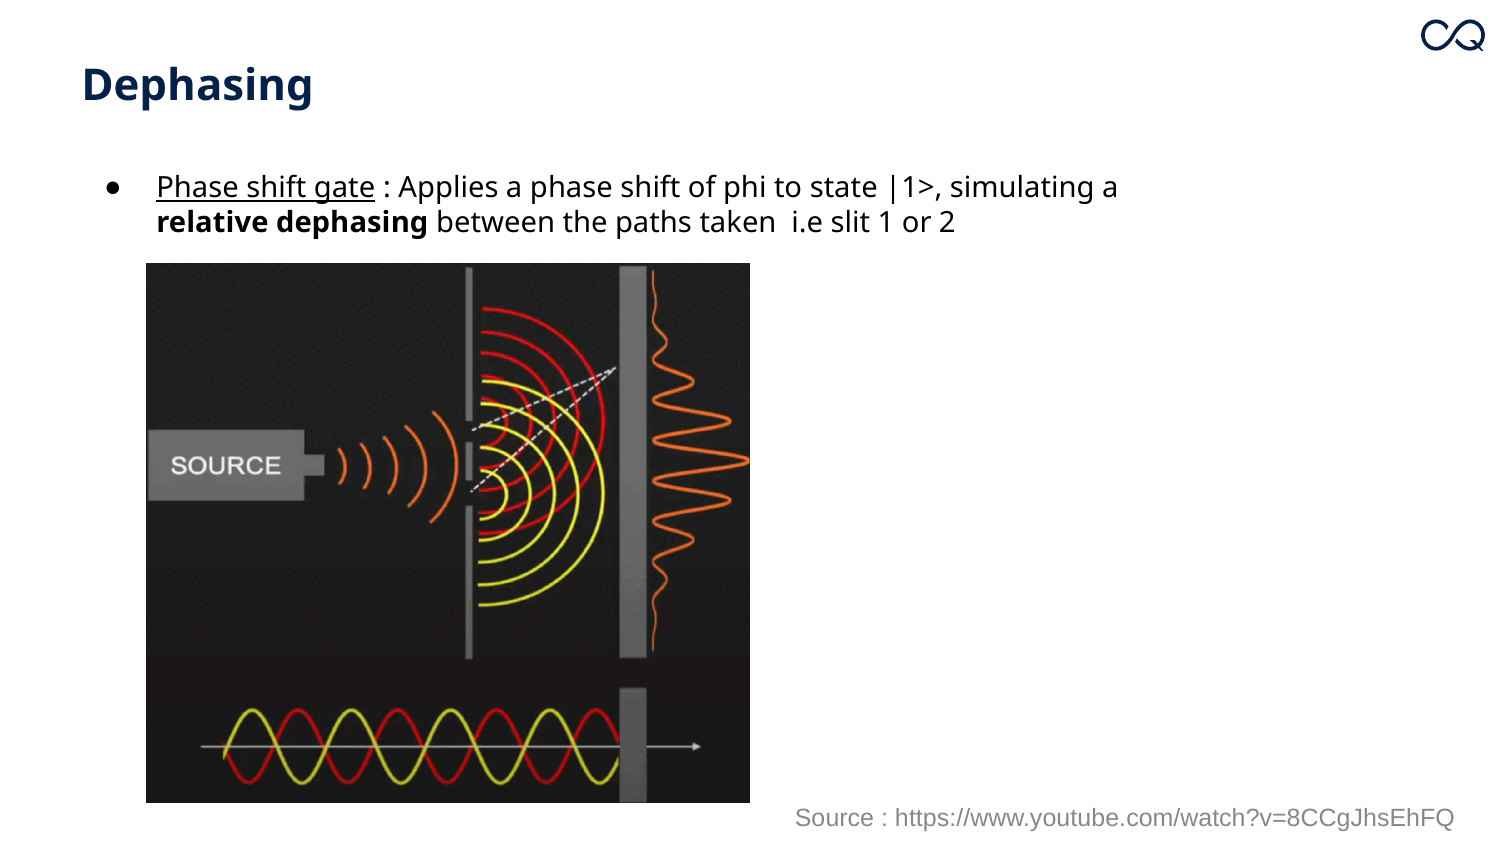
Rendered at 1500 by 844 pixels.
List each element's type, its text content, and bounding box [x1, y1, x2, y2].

picture [1421, 19, 1485, 51]
text_box Phase shift gate : Applies a phase shift of phi to state |1>, simulating a relative dephasing between the paths taken i.e slit 1 or 2 [66, 153, 1191, 254]
text_box Source : https://www.youtube.com/watch?v=8CCgJhsEhFQ [779, 786, 1500, 827]
title Dephasing [66, 32, 1434, 134]
picture [146, 263, 750, 803]
